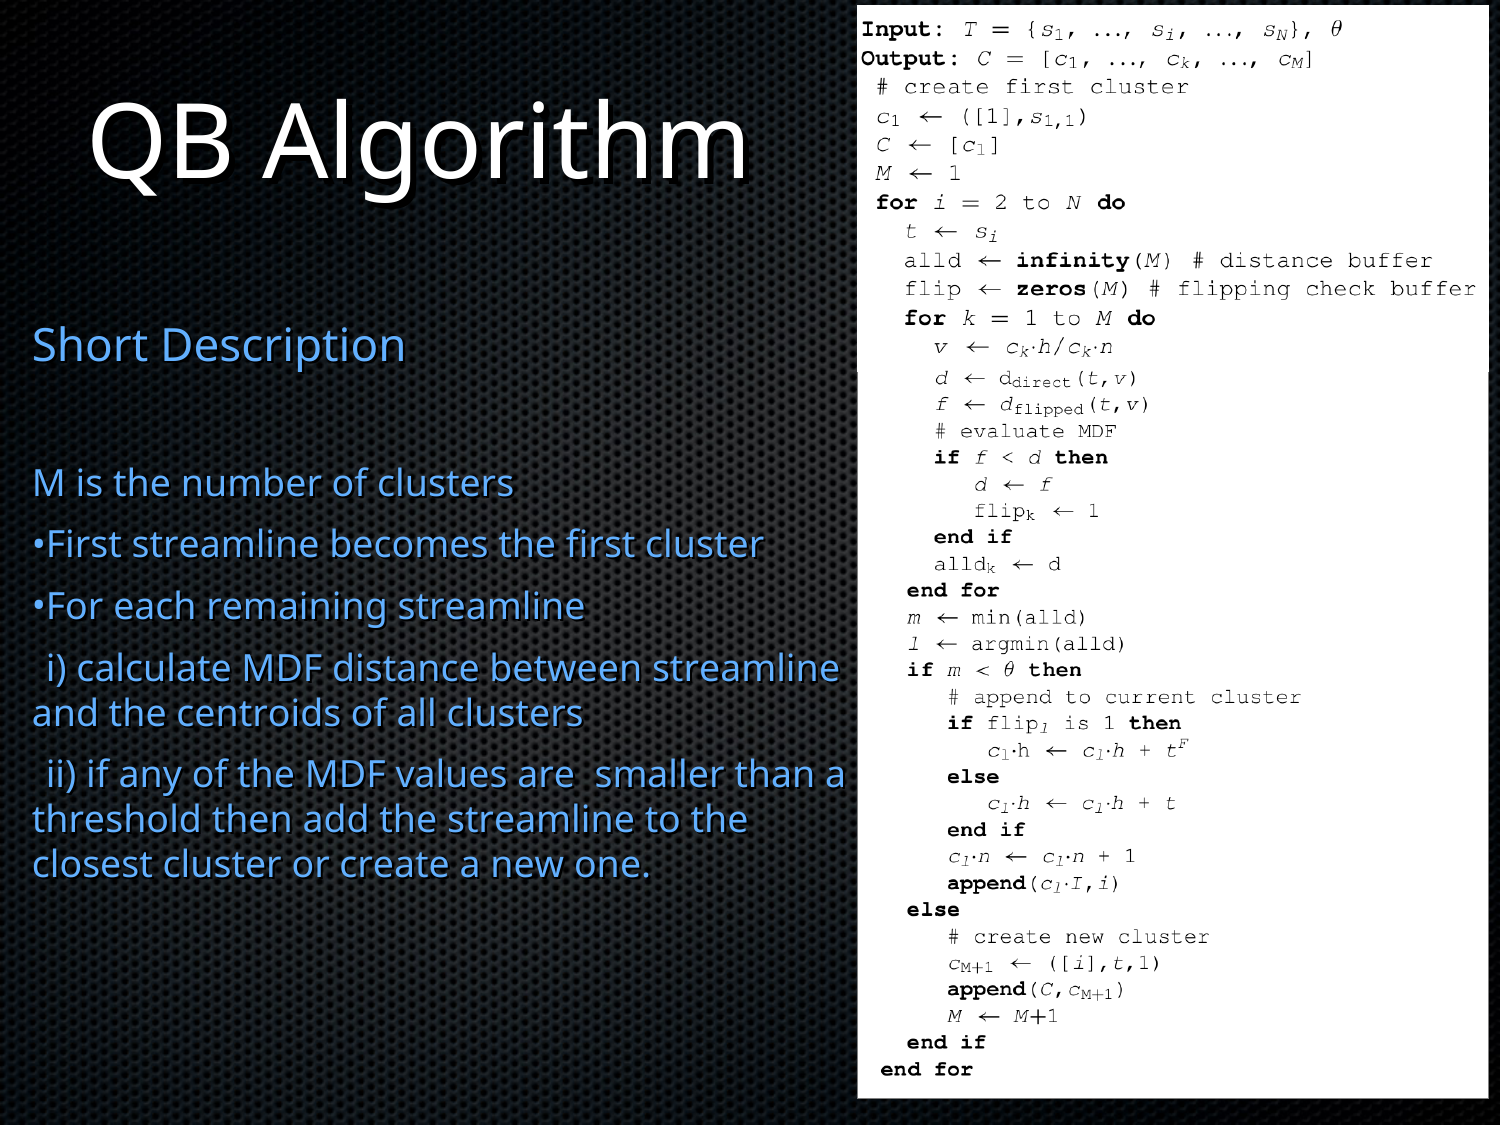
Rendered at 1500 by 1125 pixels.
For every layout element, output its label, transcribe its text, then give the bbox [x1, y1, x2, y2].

text_box [857, 373, 1489, 1099]
text_box [47, 720, 940, 796]
picture [0, 0, 1500, 1125]
list Short Description M is the number of clusters First streamline becomes the first cluster For each remaining streamline i) calculate MDF distance between streamline and the centroids of all clusters ii) if any of the MDF values are smaller than a threshold then add the streamline to the closest cluster or create a new one. [23, 307, 875, 1063]
title QB Algorithm [77, 0, 804, 208]
